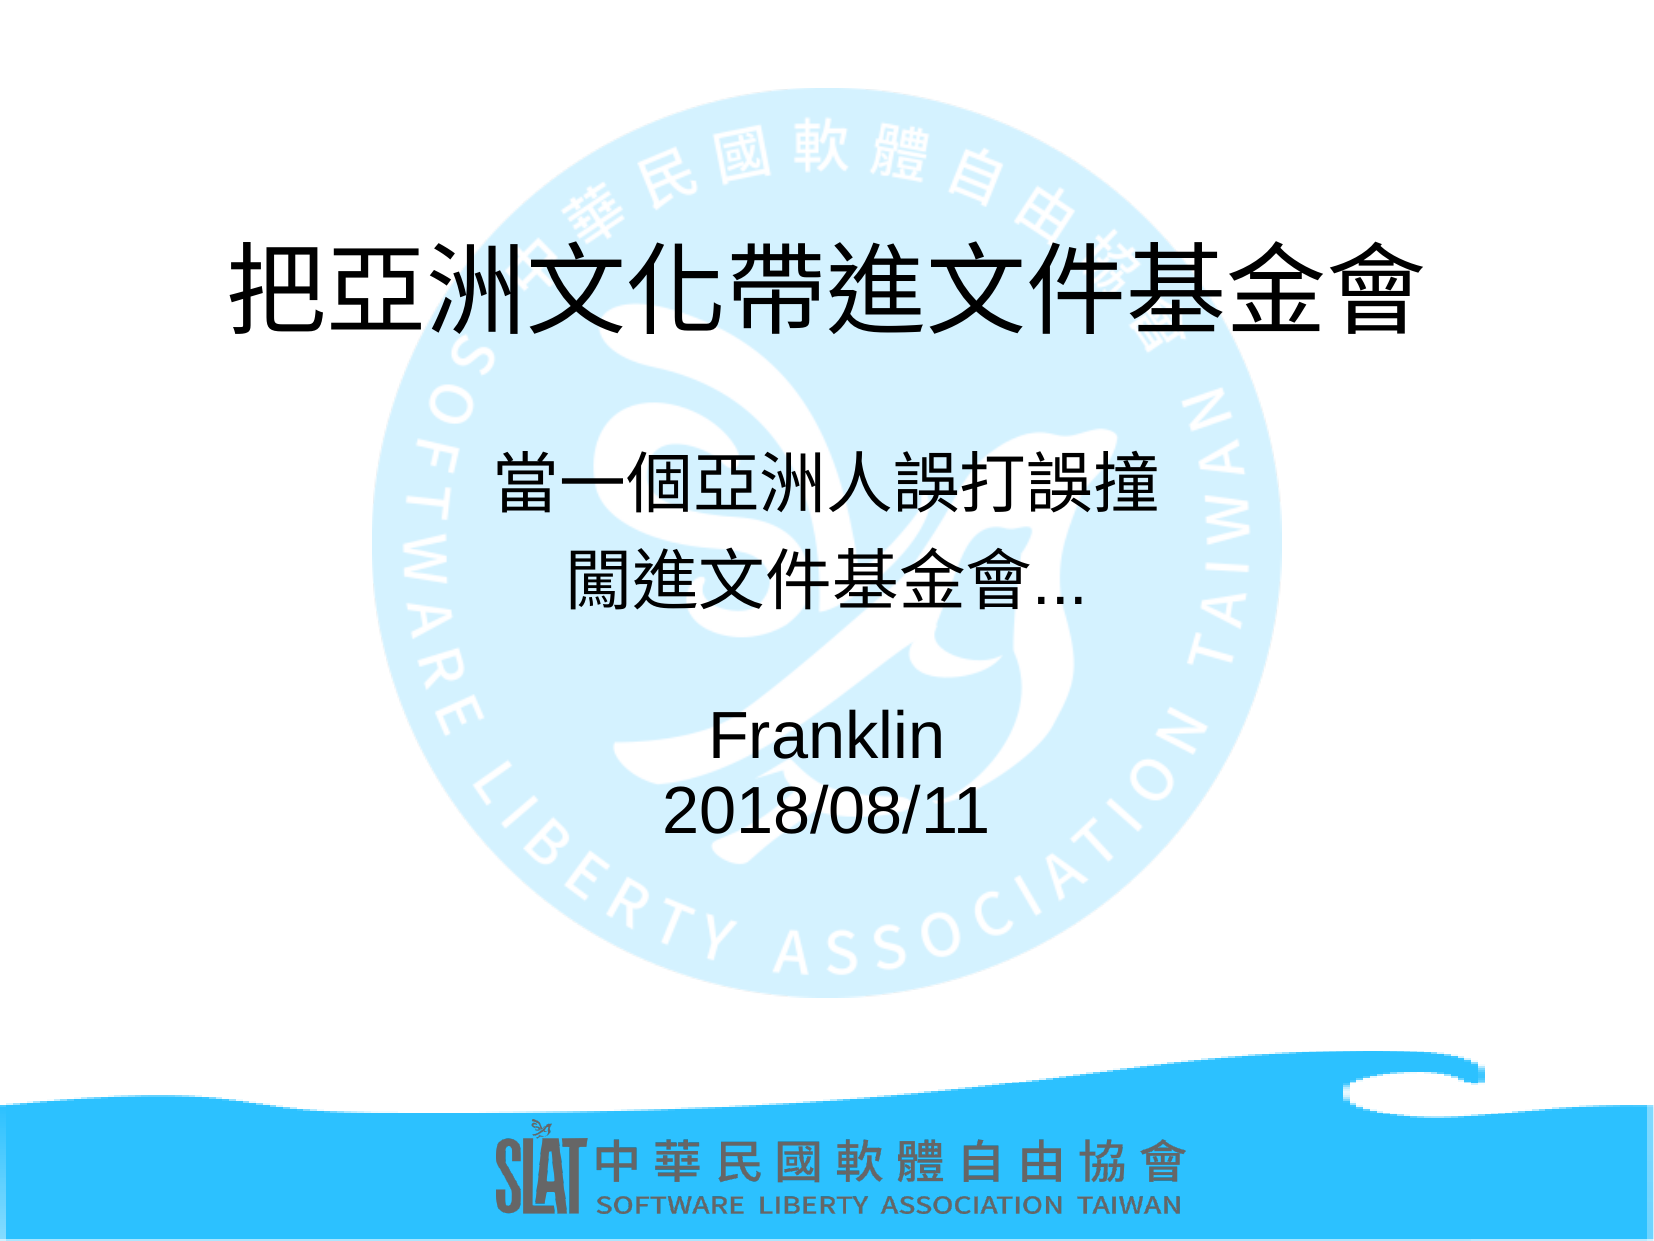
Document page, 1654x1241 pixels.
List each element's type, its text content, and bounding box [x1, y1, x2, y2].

subtitle 把亞洲文化帶進文件基金會 當一個亞洲人誤打誤撞 闖進文件基金會... Franklin 2018/08/11 [82, 49, 1571, 1010]
picture [0, 1051, 1654, 1241]
